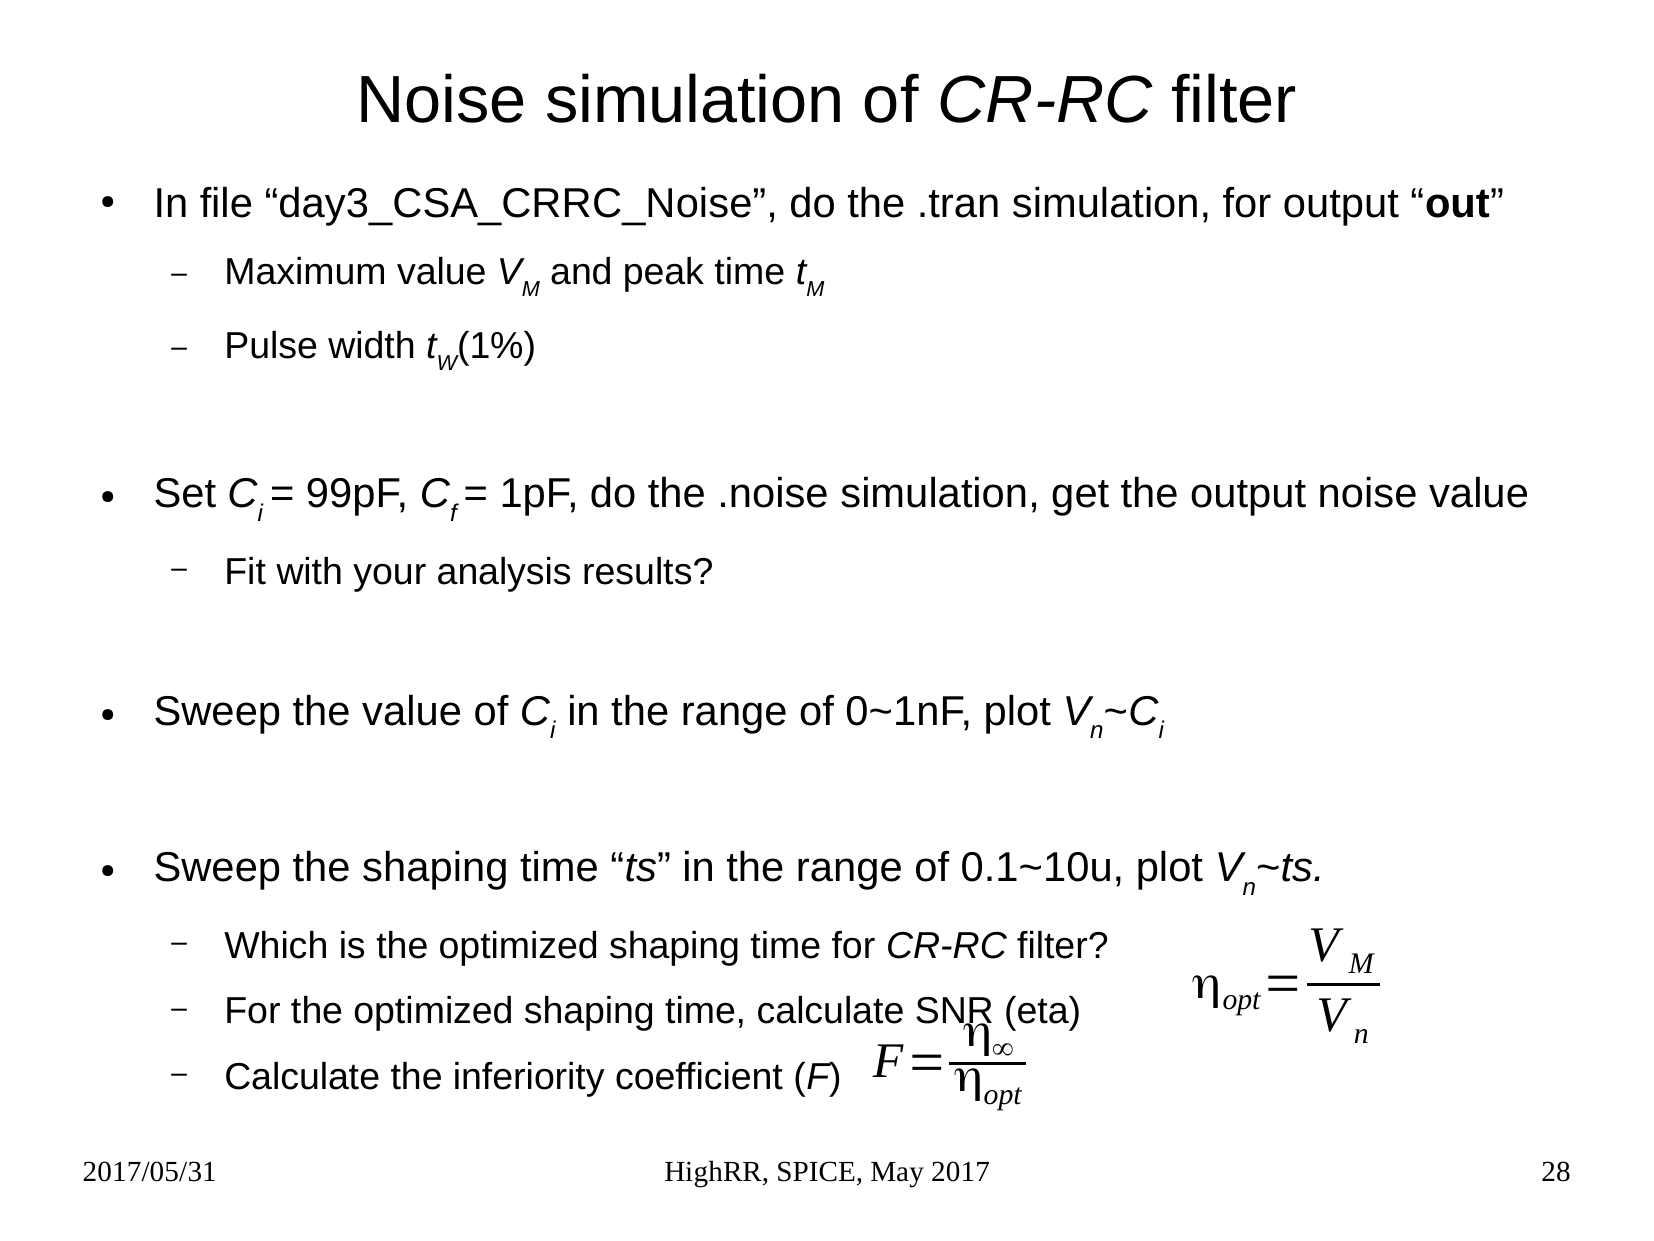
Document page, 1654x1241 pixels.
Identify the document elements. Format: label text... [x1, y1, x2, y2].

chart [1185, 917, 1388, 1051]
list In file “day3_CSA_CRRC_Noise”, do the .tran simulation, for output “out” Maximum value VM and peak time tM Pulse width tW(1%) Set Ci = 99pF, Cf = 1pF, do the .noise simulation, get the output noise value Fit with your analysis results? Sweep the value of Ci in the range of 0~1nF, plot Vn~Ci Sweep the shaping time “ts” in the range of 0.1~10u, plot Vn~ts. Which is the optimized shaping time for CR-RC filter? For the optimized shaping time, calculate SNR (eta) Calculate the inferiority coefficient (F) [82, 180, 1571, 1141]
title Noise simulation of CR-RC filter [82, 49, 1571, 151]
chart [863, 1021, 1036, 1111]
